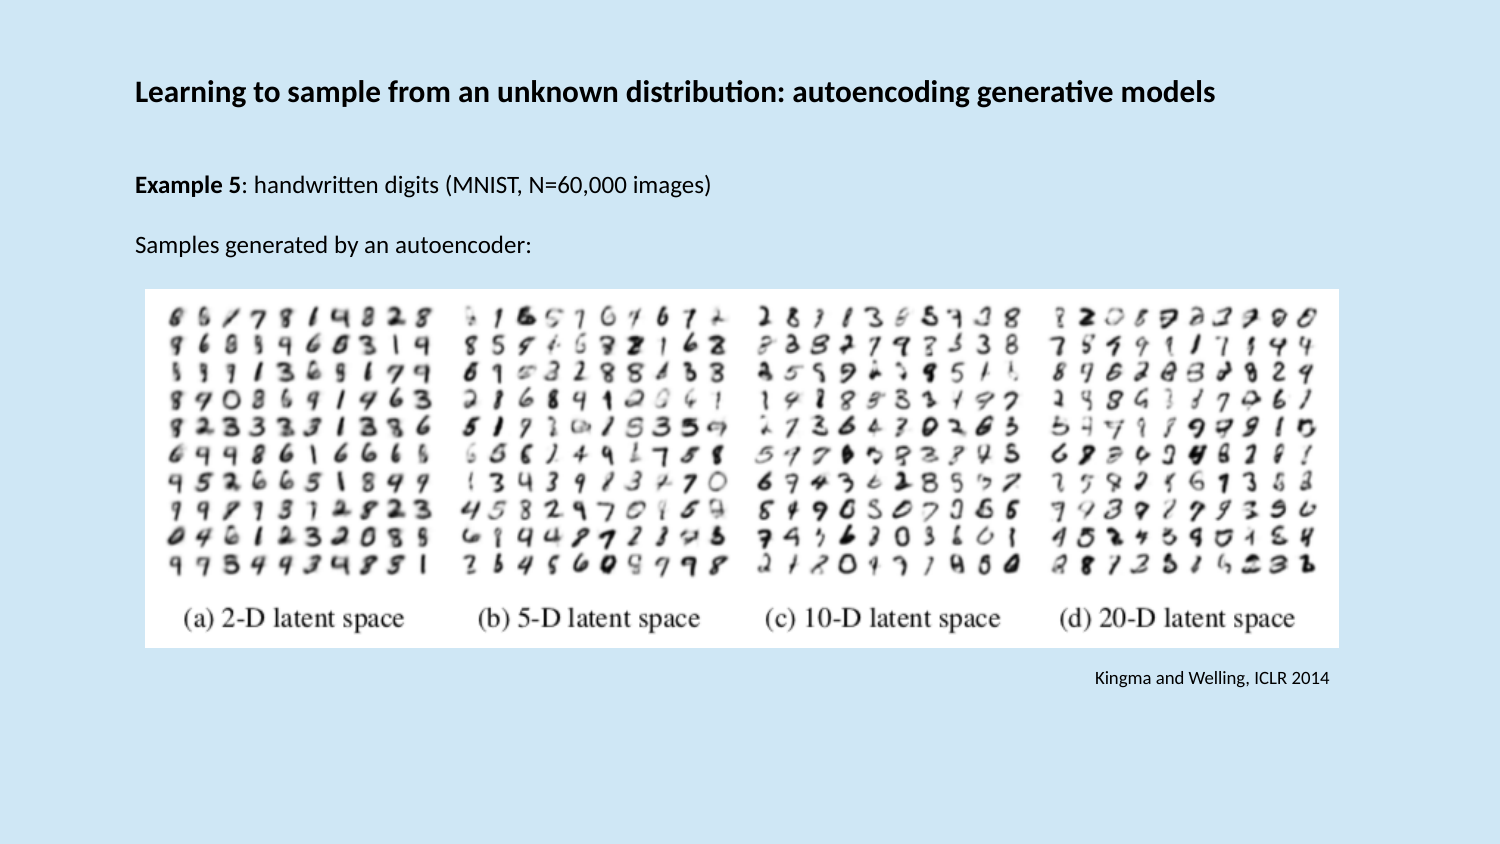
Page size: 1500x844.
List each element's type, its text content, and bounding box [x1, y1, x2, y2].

text_box Learning to sample from an unknown distribution: autoencoding generative models Example 5: handwritten digits (MNIST, N=60,000 images) Samples generated by an autoencoder: [120, 64, 1364, 686]
picture [145, 289, 1339, 648]
text_box Kingma and Welling, ICLR 2014 [1080, 658, 1345, 696]
